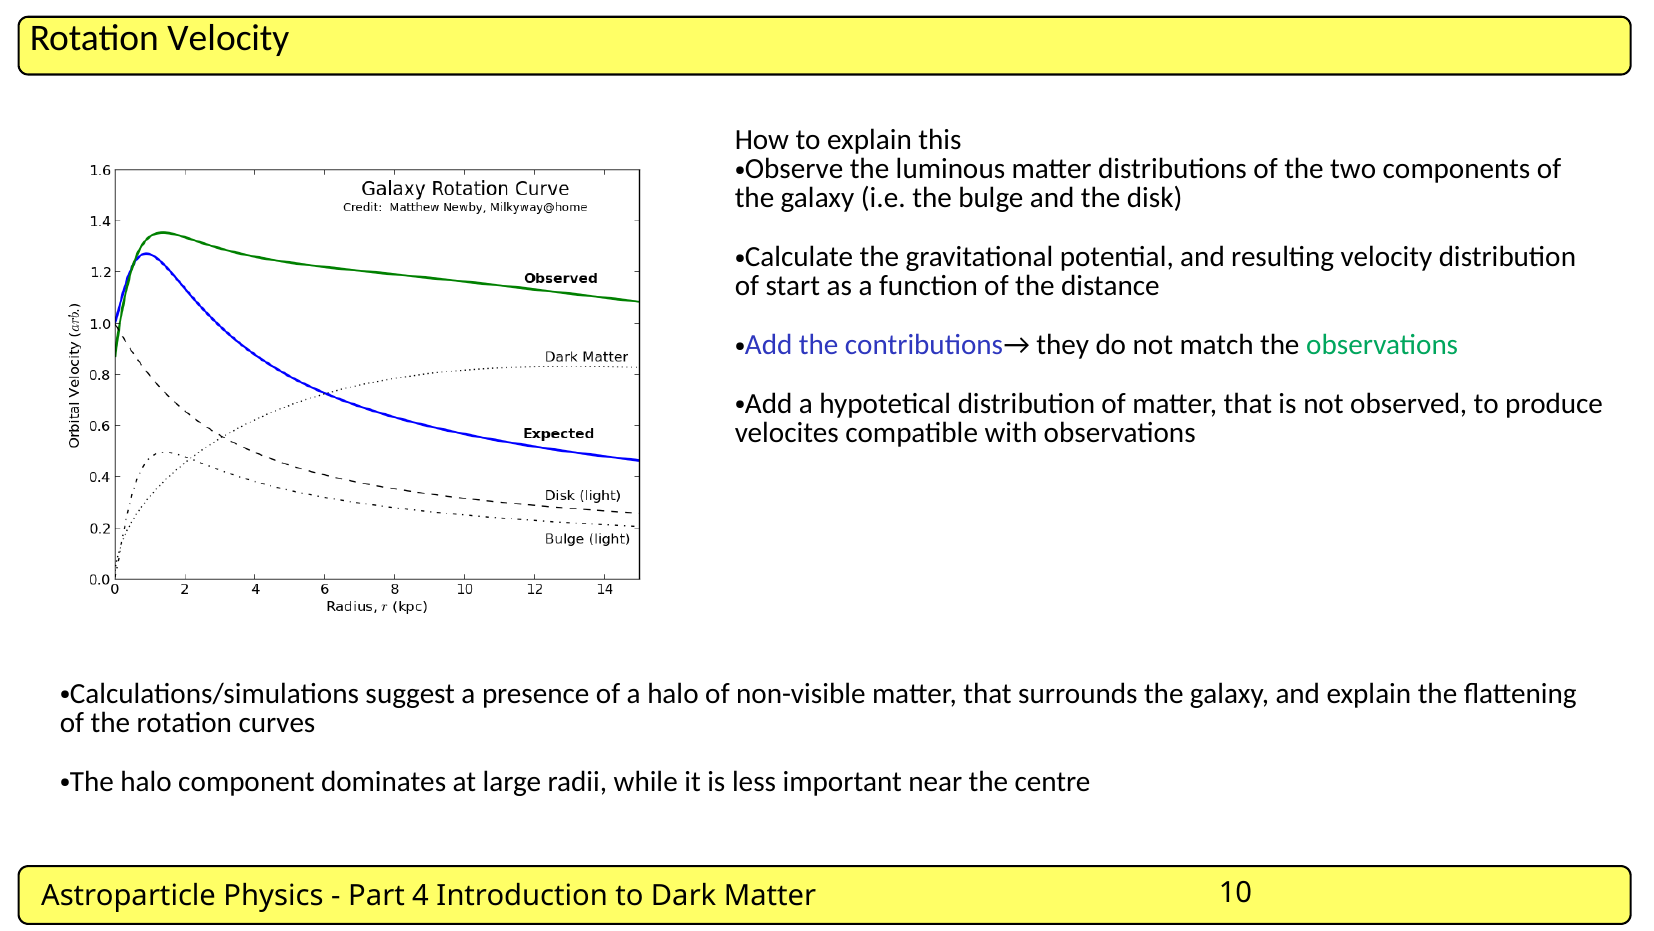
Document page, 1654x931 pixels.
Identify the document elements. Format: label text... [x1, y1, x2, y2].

text_box [1218, 873, 1604, 931]
picture [30, 120, 707, 630]
text_box Rotation Velocity [15, 15, 308, 77]
text_box Calculations/simulations suggest a presence of a halo of non-visible matter, that surrounds the galaxy, and explain the flattening of the rotation curves The halo component dominates at large radii, while it is less important near the centre [45, 673, 1604, 833]
text_box How to explain this Observe the luminous matter distributions of the two components of the galaxy (i.e. the bulge and the disk) Calculate the gravitational potential, and resulting velocity distribution of start as a function of the distance Add the contributions→ they do not match the observations Add a hypotetical distribution of matter, that is not observed, to produce velocites compatible with observations [720, 120, 1621, 531]
text_box Astroparticle Physics - Part 4 Introduction to Dark Matter [40, 876, 939, 931]
